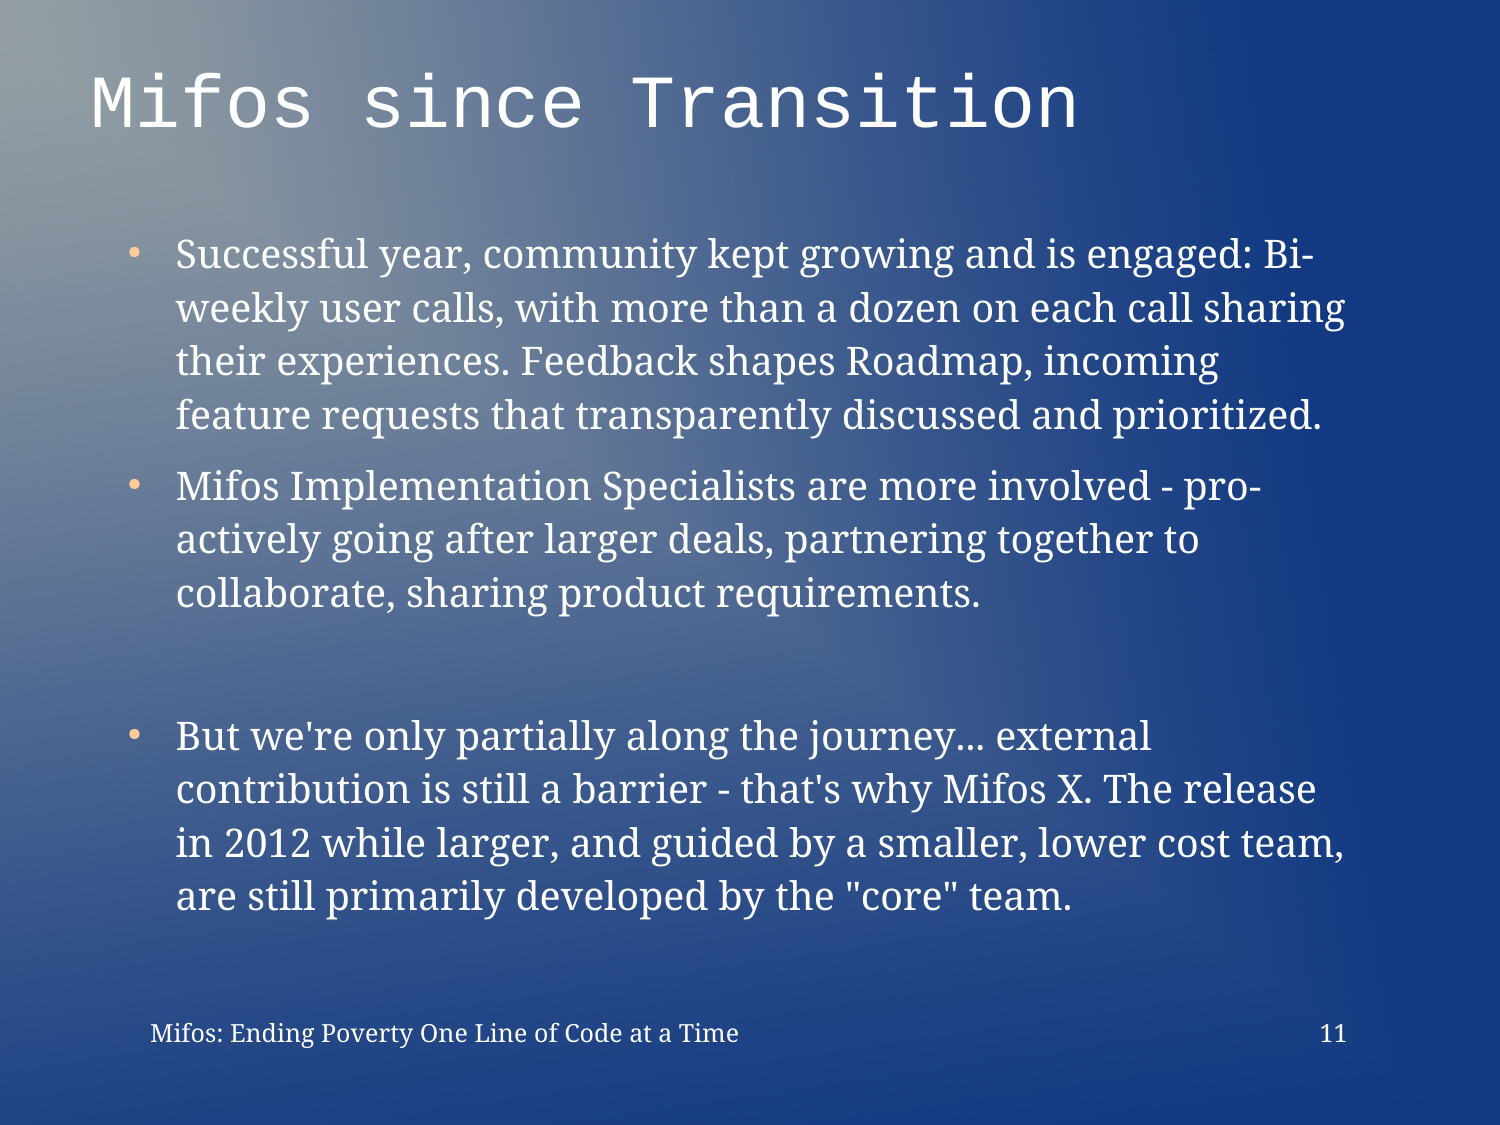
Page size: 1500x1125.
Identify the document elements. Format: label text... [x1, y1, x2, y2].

title Mifos since Transition [75, 62, 1313, 150]
list Successful year, community kept growing and is engaged: Bi-weekly user calls, with more than a dozen on each call sharing their experiences. Feedback shapes Roadmap, incoming feature requests that transparently discussed and prioritized. Mifos Implementation Specialists are more involved - pro-actively going after larger deals, partnering together to collaborate, sharing product requirements. But we're only partially along the journey... external contribution is still a barrier - that's why Mifos X. The release in 2012 while larger, and guided by a smaller, lower cost team, are still primarily developed by the "core" team. [96, 219, 1376, 970]
picture [0, 0, 1500, 1125]
slide_number <number> [1012, 1009, 1363, 1070]
footer Mifos: Ending Poverty One Line of Code at a Time [135, 1009, 885, 1070]
